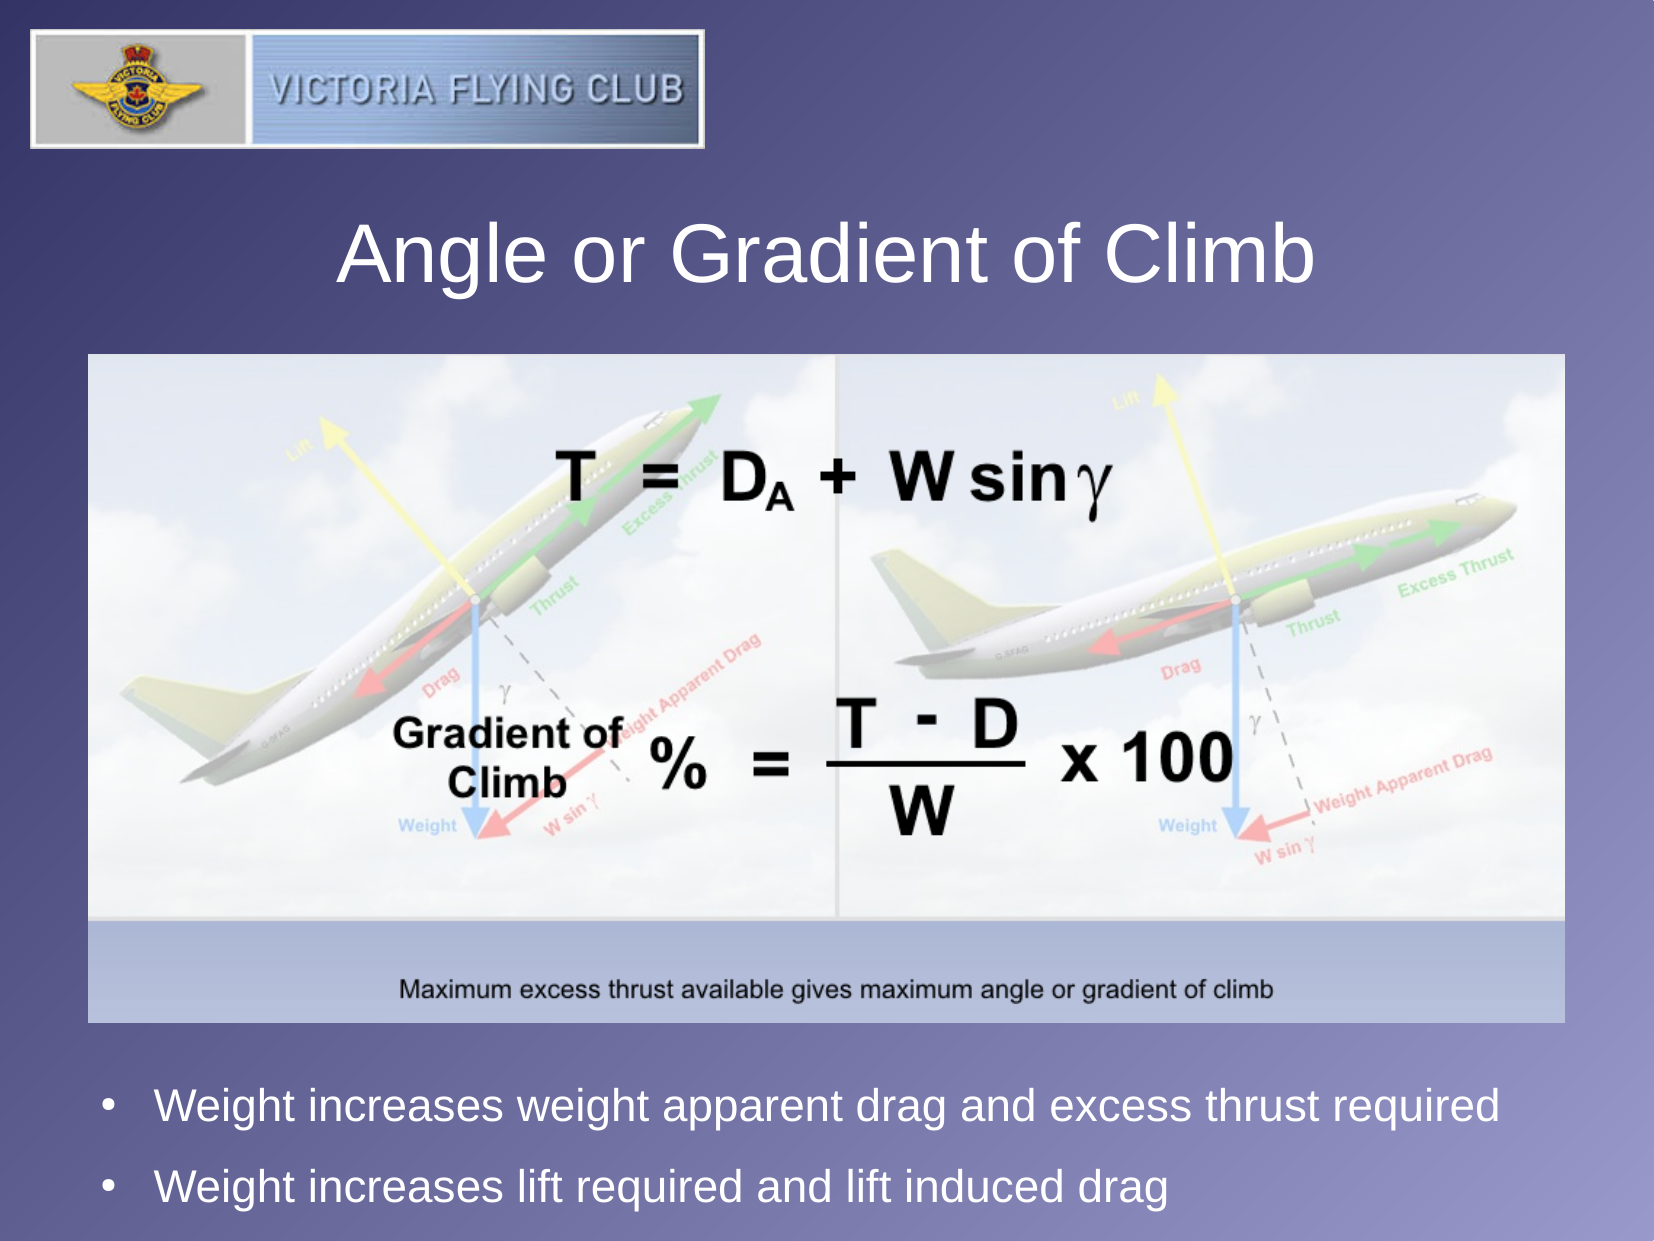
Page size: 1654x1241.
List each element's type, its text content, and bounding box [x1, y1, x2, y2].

picture [88, 354, 1565, 1023]
list Weight increases weight apparent drag and excess thrust required Weight increases lift required and lift induced drag [82, 1080, 1571, 1216]
picture [30, 29, 705, 149]
title Angle or Gradient of Climb [82, 149, 1571, 357]
